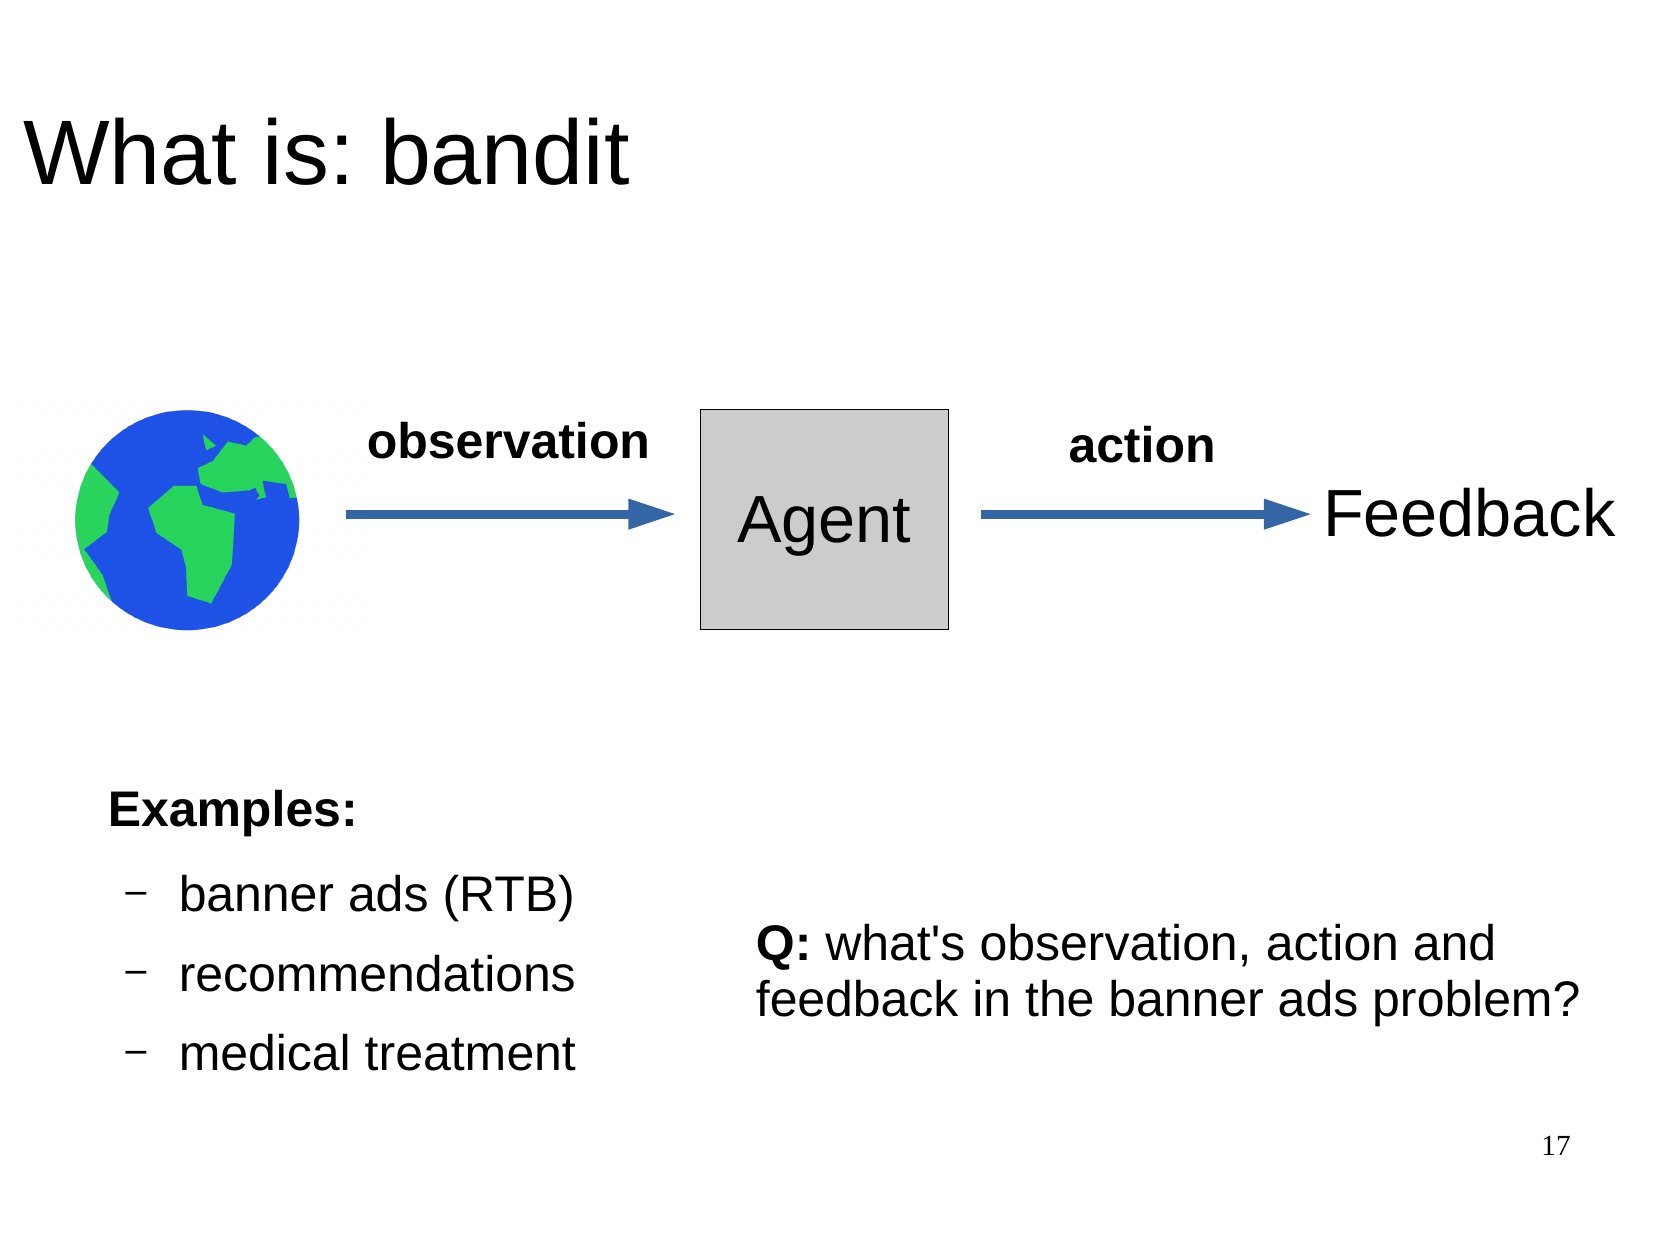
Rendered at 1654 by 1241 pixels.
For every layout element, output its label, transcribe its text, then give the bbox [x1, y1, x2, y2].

text_box action [1053, 409, 1231, 481]
picture [4, 385, 370, 655]
list Q: what's observation, action and feedback in the banner ads problem? [1336, 915, 1630, 1241]
text_box observation [352, 406, 666, 478]
title What is: bandit [23, 49, 1512, 257]
text_box Feedback [1259, 468, 1654, 559]
list Examples: banner ads (RTB) recommendations medical treatment [36, 781, 1336, 1241]
text_box Agent [700, 409, 949, 630]
